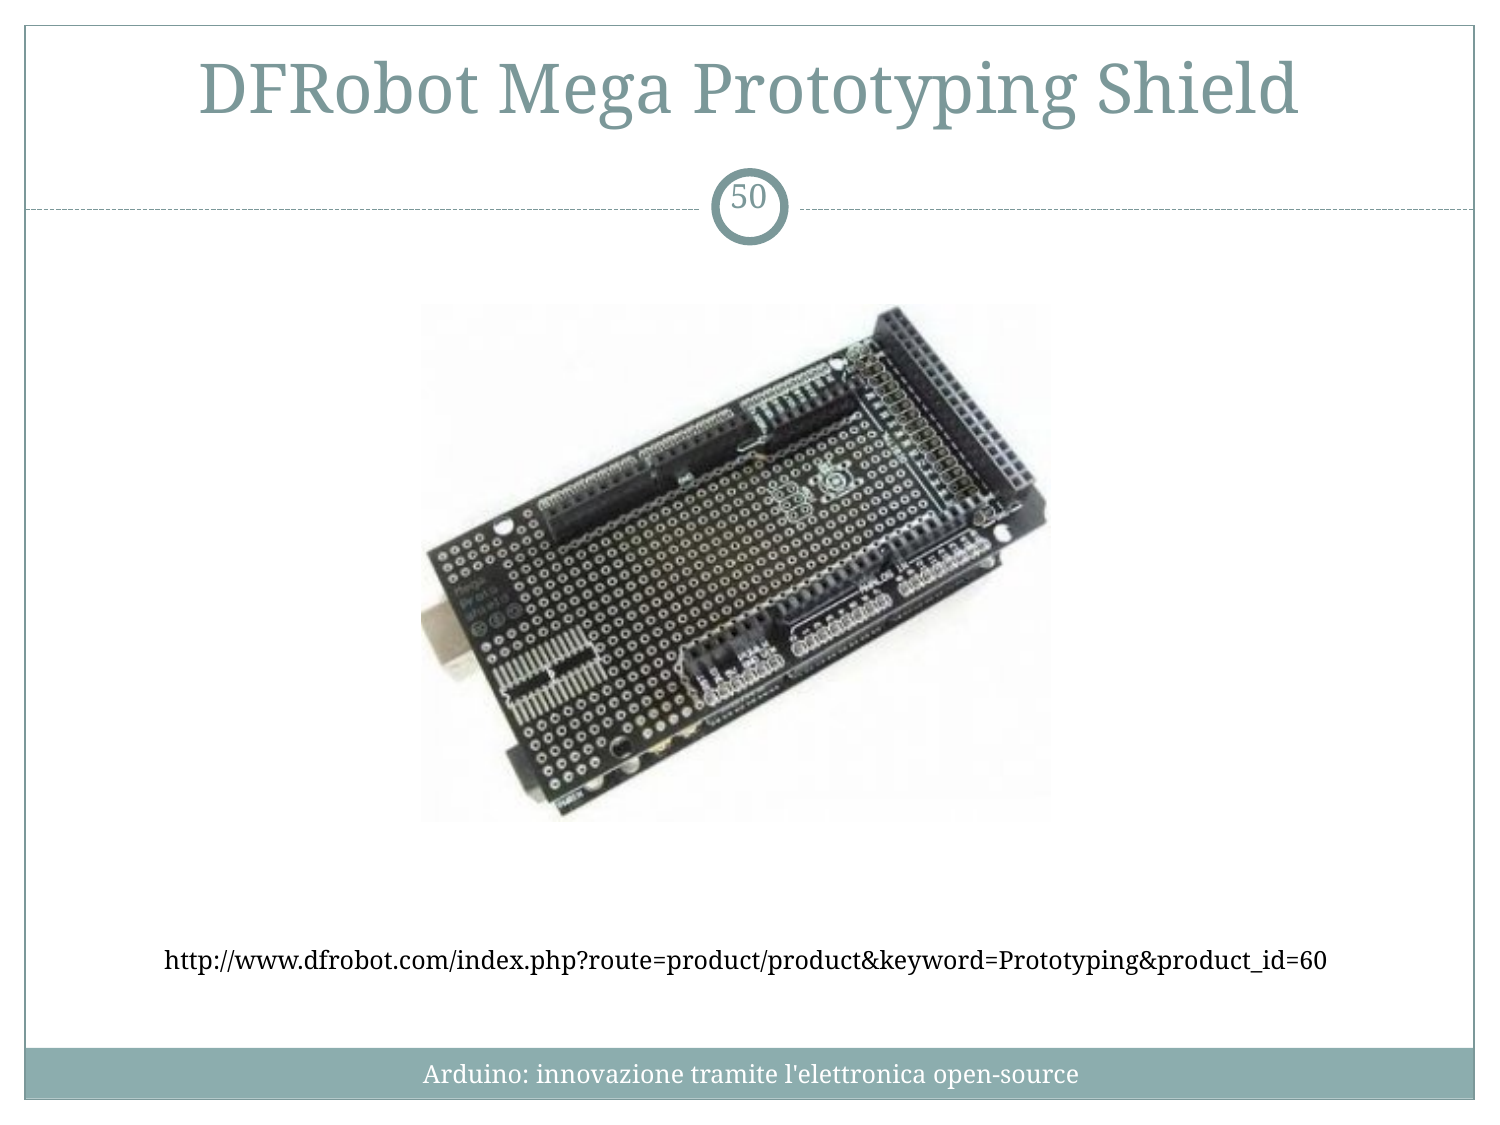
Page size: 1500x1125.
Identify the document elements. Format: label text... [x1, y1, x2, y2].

footer Arduino: innovazione tramite l'elettronica open-source [50, 1051, 1454, 1112]
title DFRobot Mega Prototyping Shield [49, 37, 1450, 162]
list http://www.dfrobot.com/index.php?route=product/product&keyword=Prototyping&product_id=60 [49, 937, 1445, 1020]
picture [421, 304, 1051, 822]
slide_number <numero> [715, 168, 791, 241]
